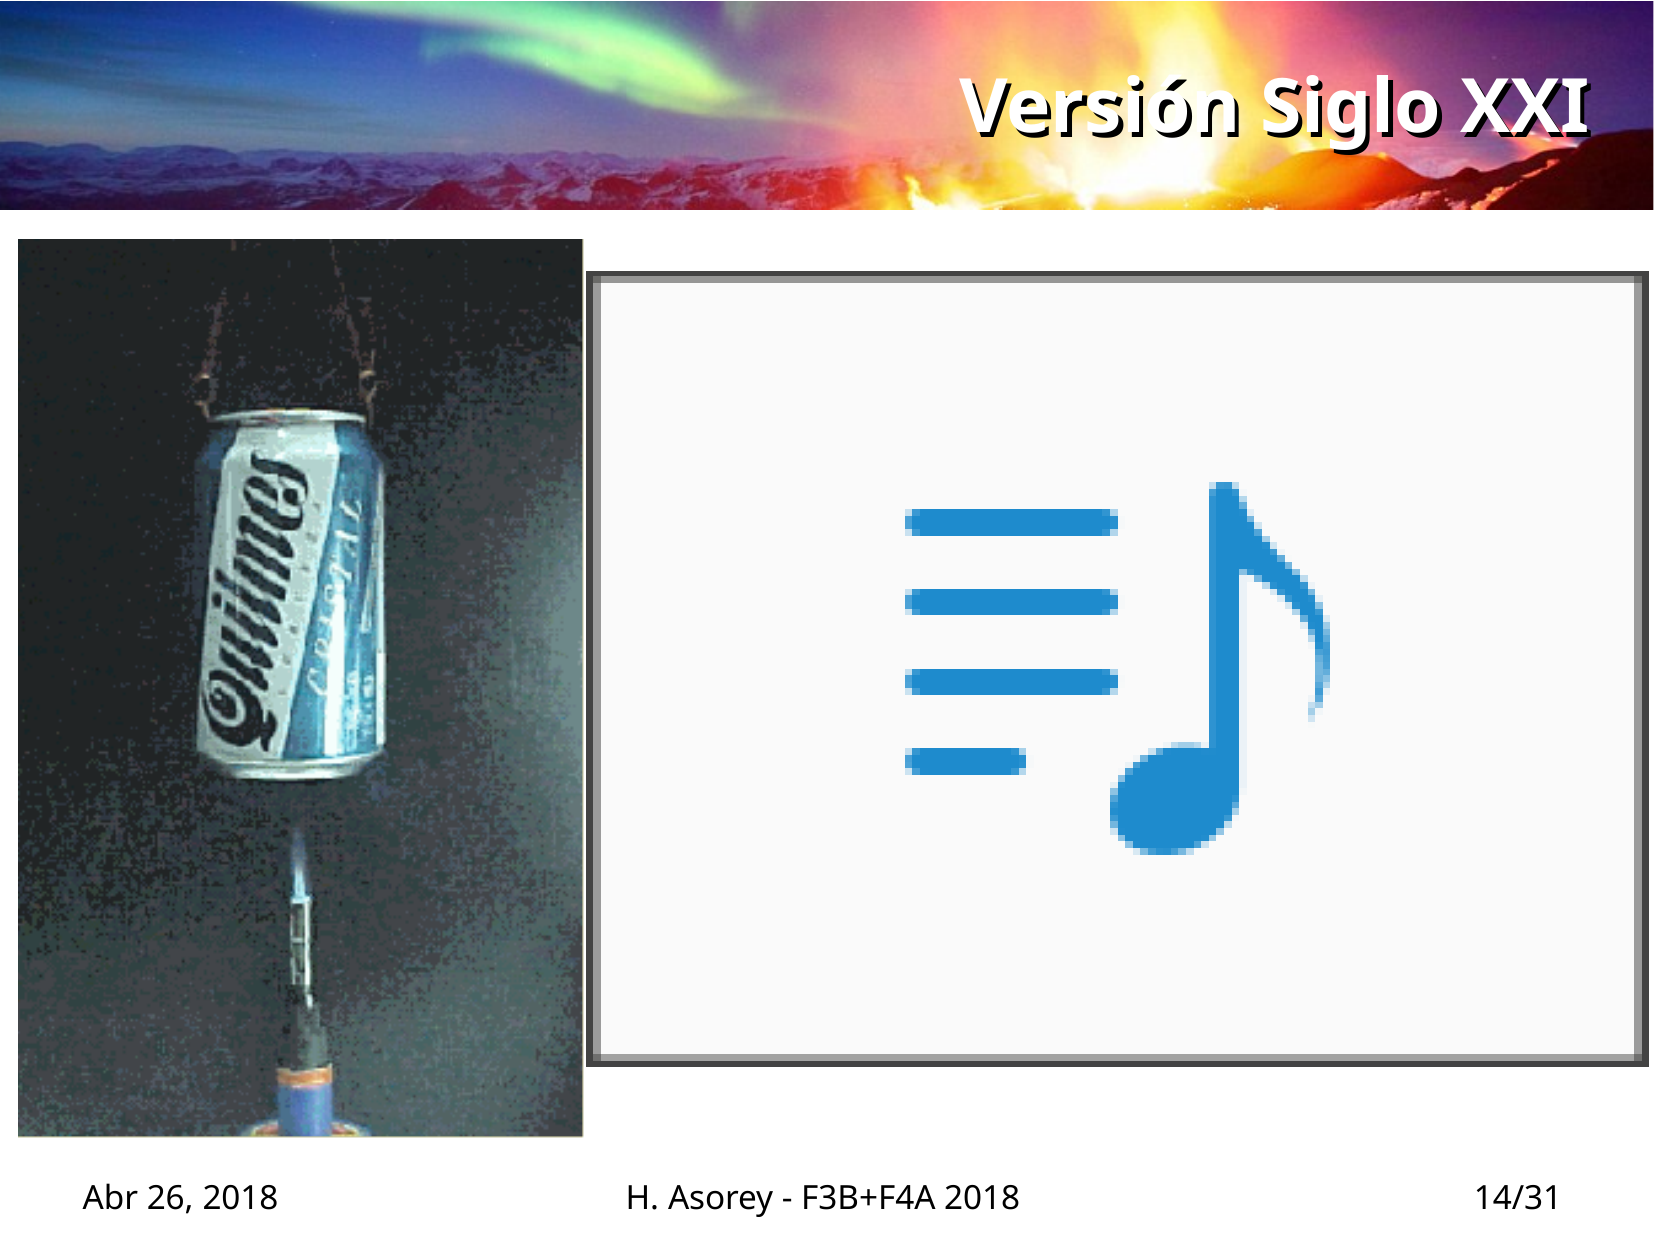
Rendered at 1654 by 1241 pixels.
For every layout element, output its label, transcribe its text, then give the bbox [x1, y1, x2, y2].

text_box [585, 270, 1651, 1069]
picture [18, 239, 586, 1141]
title Versión Siglo XXI [45, 15, 1606, 191]
picture [0, 1, 1654, 210]
